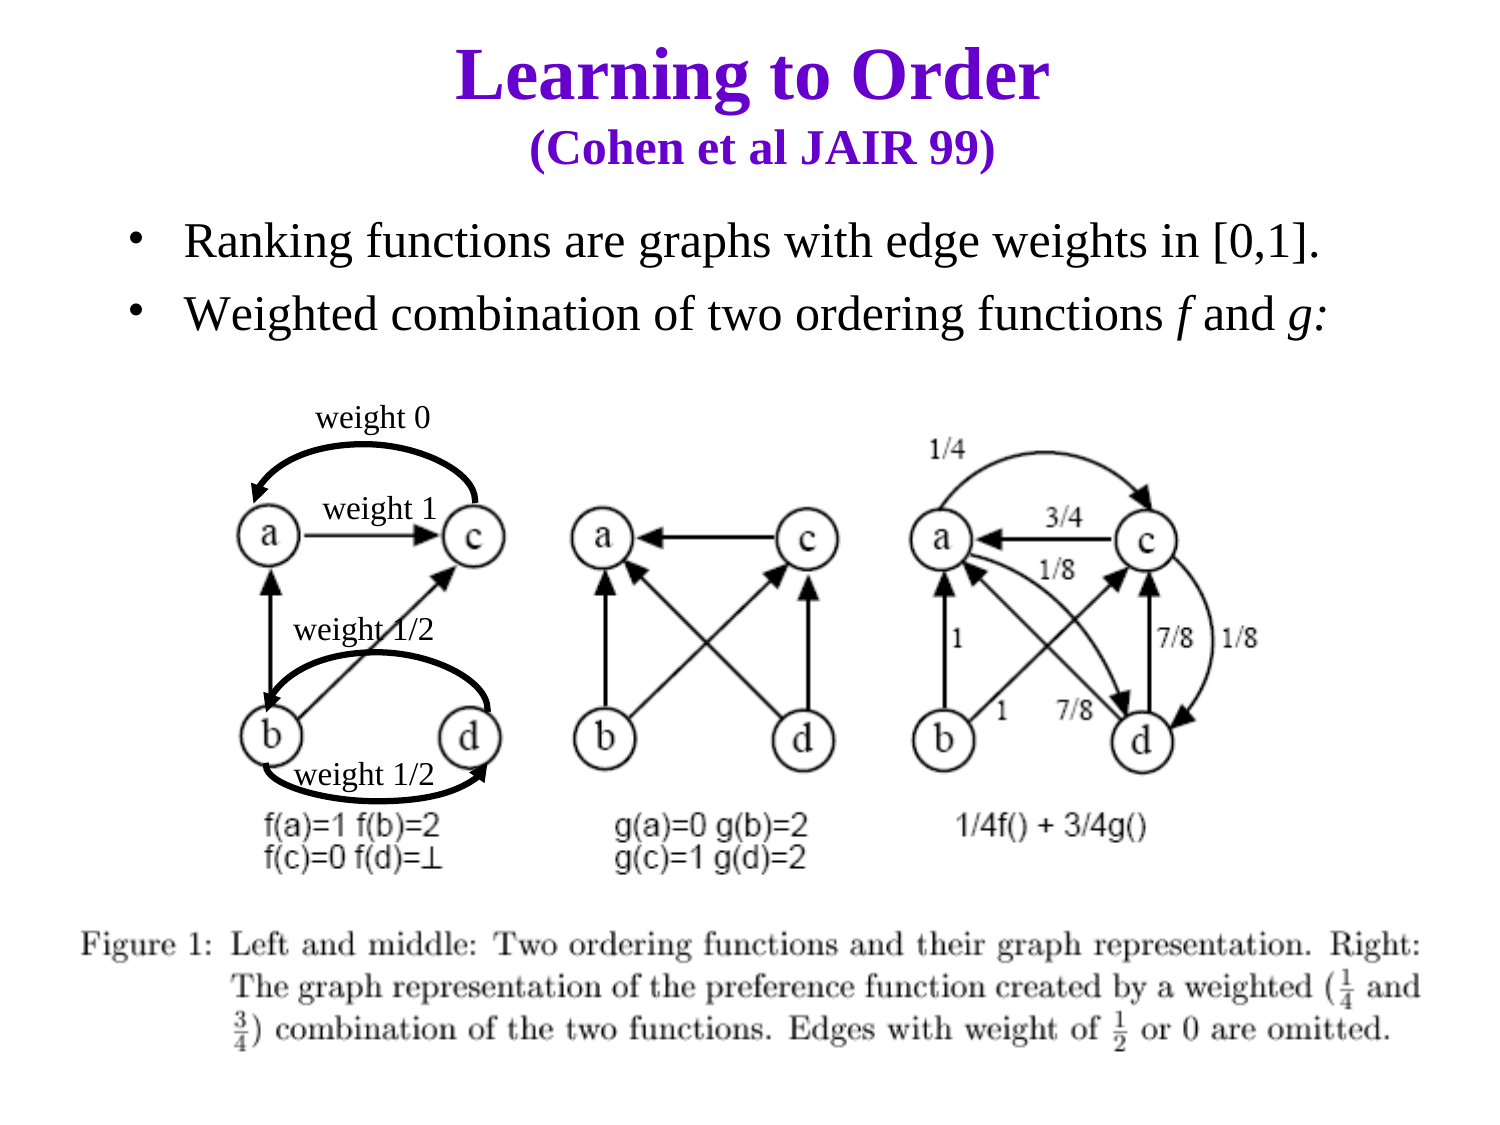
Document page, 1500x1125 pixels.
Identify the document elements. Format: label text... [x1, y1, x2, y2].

text_box weight 1 [307, 478, 453, 535]
text_box weight 1/2 [278, 599, 450, 656]
picture [37, 375, 1450, 1082]
text_box weight 1/2 [278, 744, 451, 801]
title Learning to Order (Cohen et al JAIR 99) [125, 37, 1401, 163]
list Ranking functions are graphs with edge weights in [0,1]. Weighted combination of two ordering functions f and g: [112, 200, 1388, 375]
text_box weight 0 [300, 387, 446, 443]
